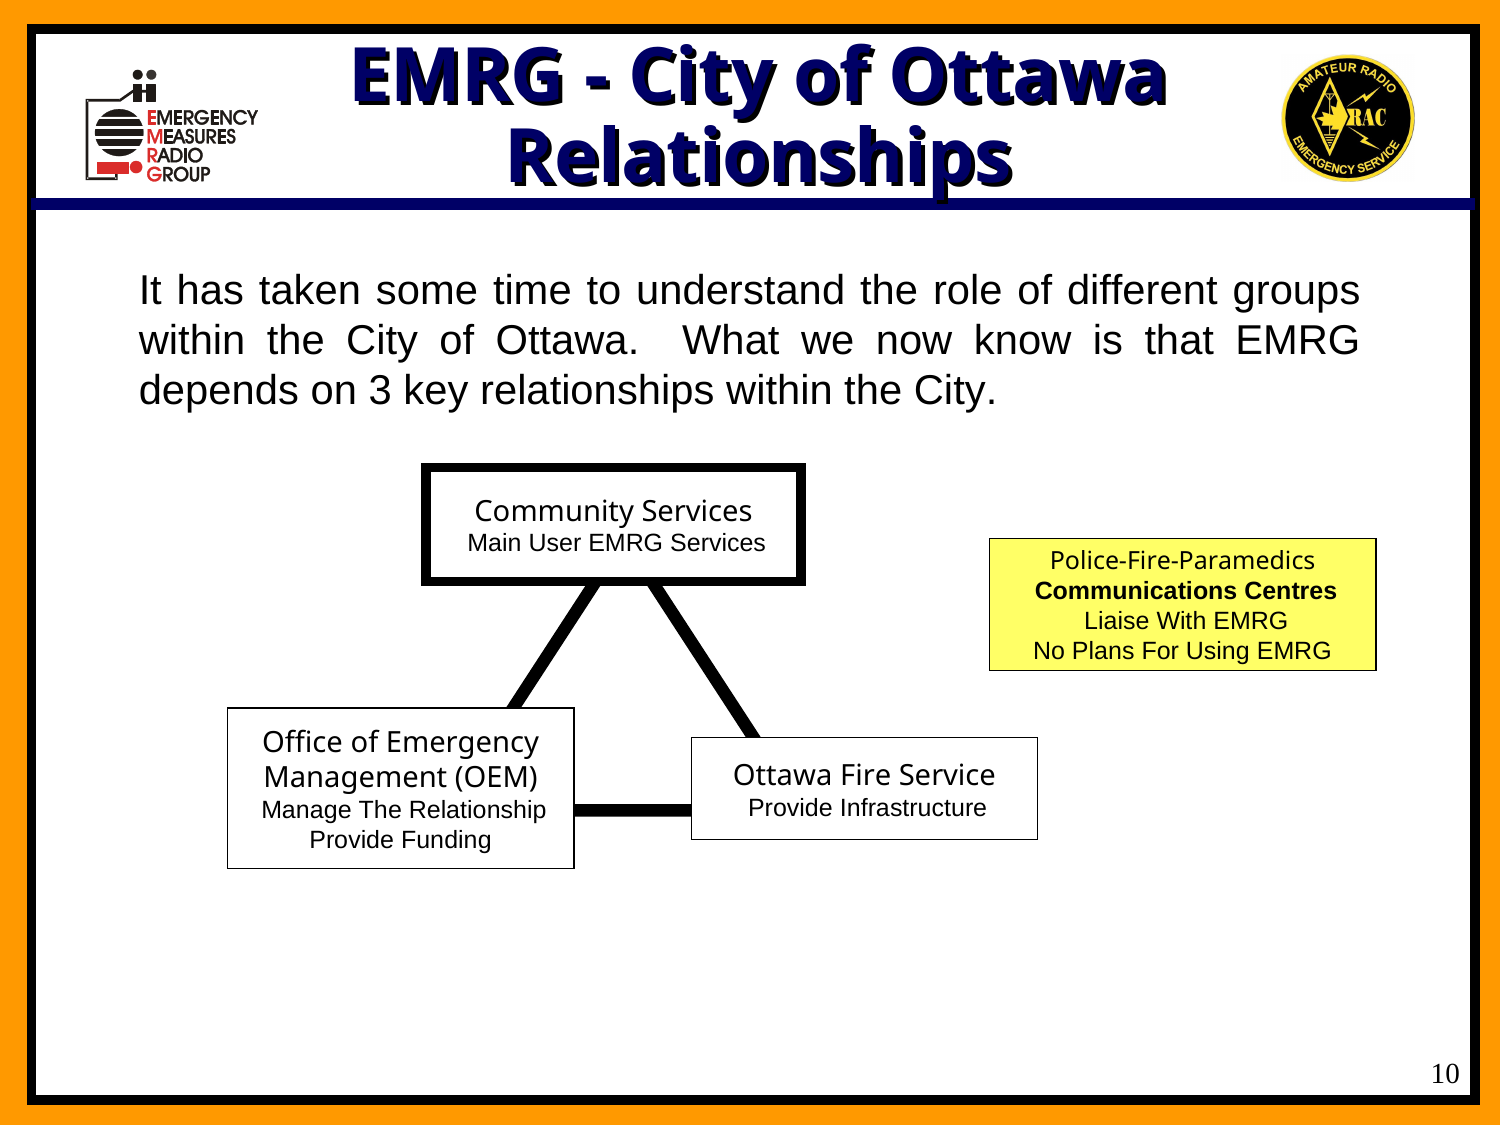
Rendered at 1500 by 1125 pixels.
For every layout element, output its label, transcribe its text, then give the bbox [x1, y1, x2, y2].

text_box Office of Emergency Management (OEM) Manage The Relationship Provide Funding [227, 708, 574, 869]
picture [1352, 54, 1415, 182]
text_box Community Services Main User EMRG Services [426, 467, 802, 582]
text_box EMRG - City of Ottawa Relationships [166, 28, 1352, 207]
text_box Ottawa Fire Service Provide Infrastructure [691, 737, 1038, 840]
text_box It has taken some time to understand the role of different groups within the City of Ottawa. What we now know is that EMRG depends on 3 key relationships within the City. [123, 255, 1377, 421]
text_box Police-Fire-Paramedics Communications Centres Liaise With EMRG No Plans For Using EMRG [989, 538, 1377, 671]
